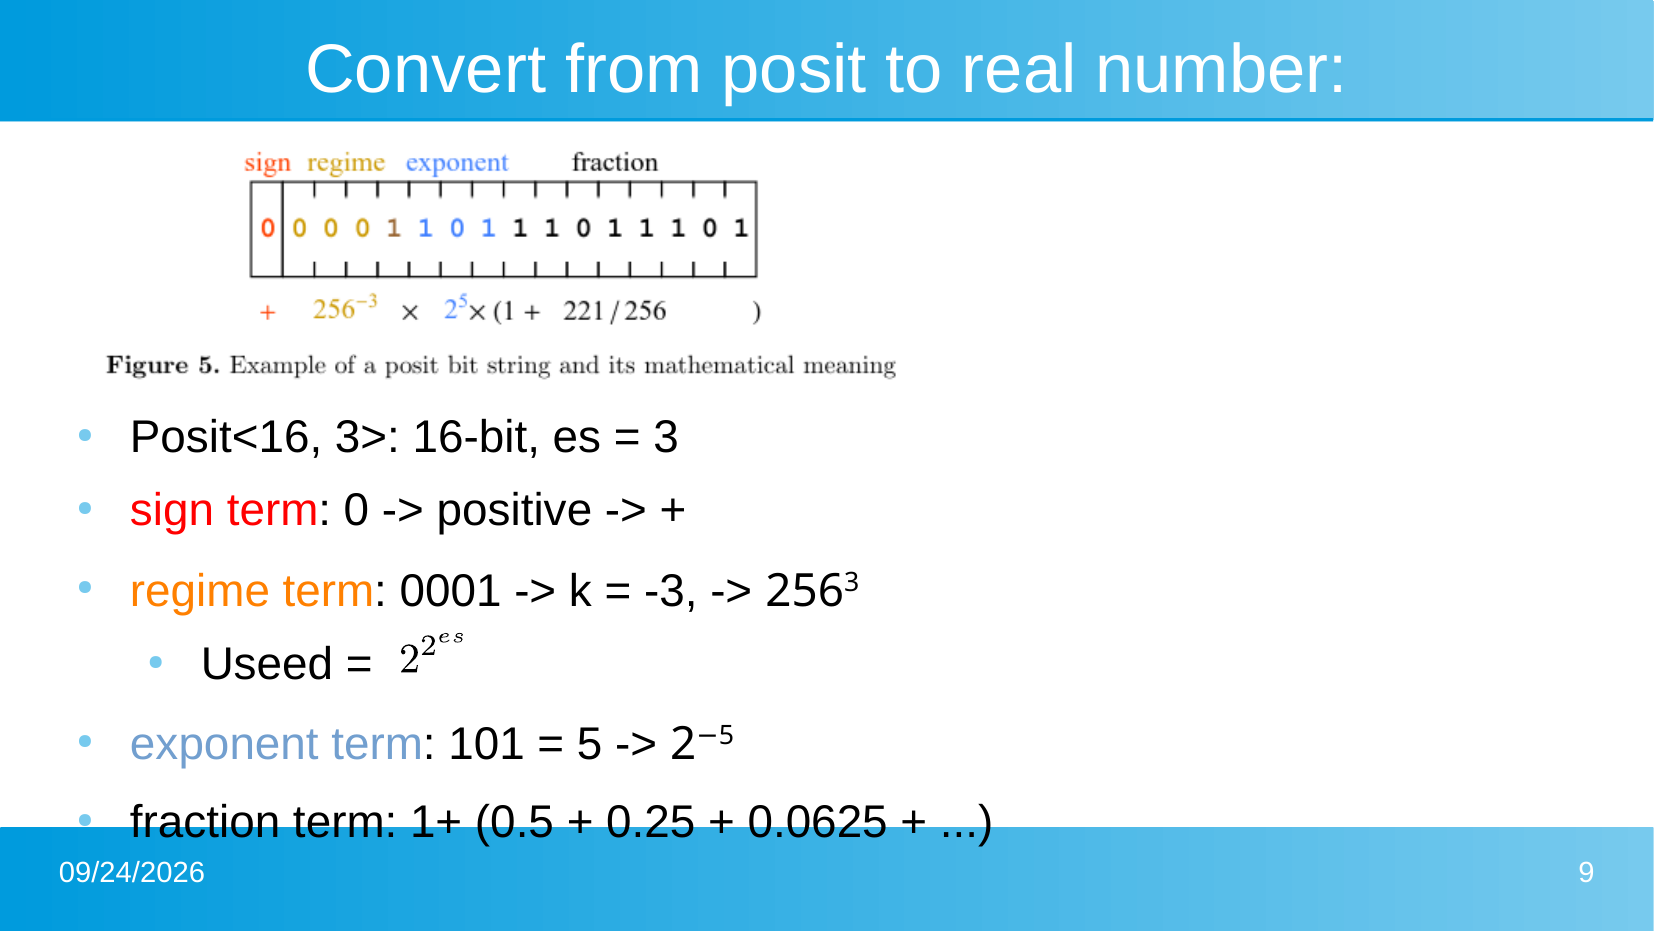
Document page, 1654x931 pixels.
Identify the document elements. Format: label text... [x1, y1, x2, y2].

title Convert from posit to real number: [59, 29, 1595, 108]
picture [76, 146, 913, 390]
list Posit<16, 3>: 16-bit, es = 3 sign term: 0 -> positive -> + regime term: 0001 -> k = -3, -> 2563 Useed = exponent term: 101 = 5 -> 2−5 fraction term: 1+ (0.5 + 0.25 + 0.0625 + ...) [59, 177, 1595, 768]
picture [398, 632, 463, 673]
